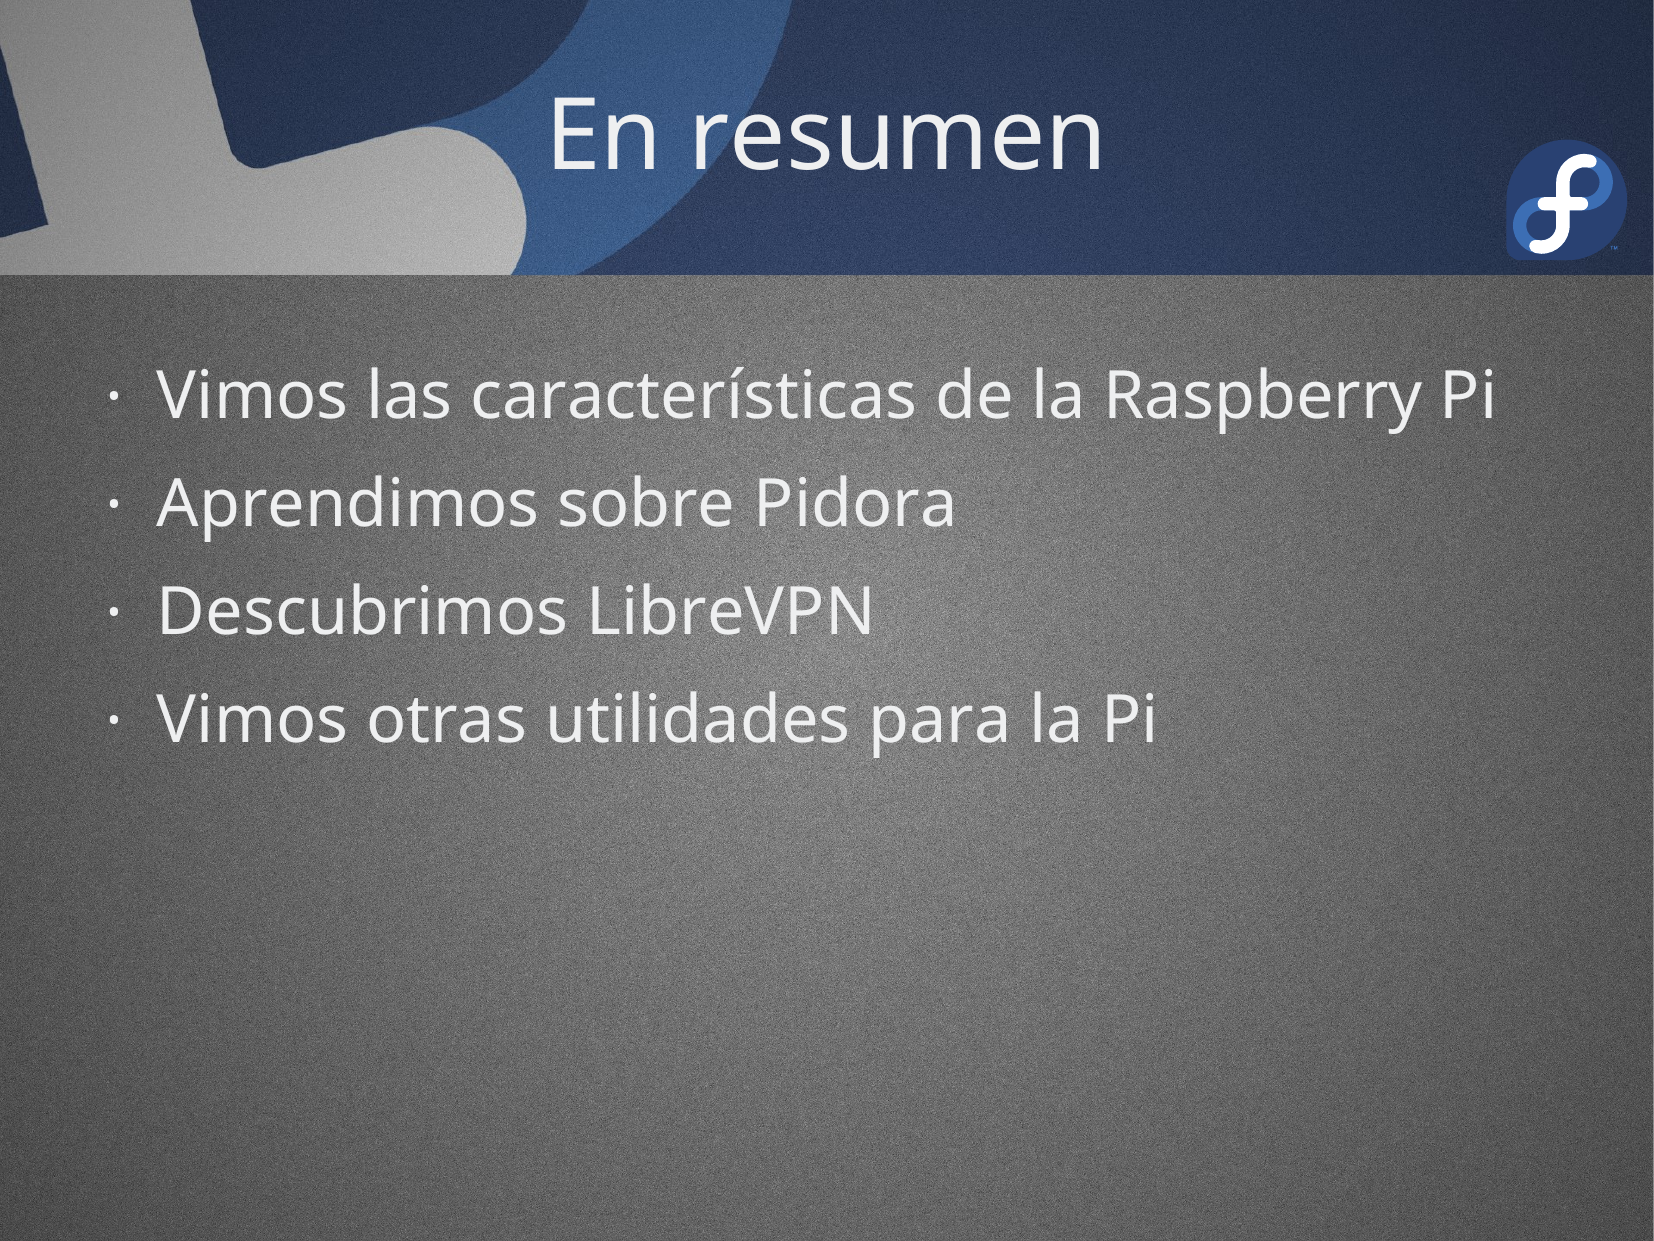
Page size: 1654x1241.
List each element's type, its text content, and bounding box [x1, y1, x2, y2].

text_box En resumen [88, 29, 1565, 237]
picture [0, 0, 1654, 1241]
text_box Vimos las características de la Raspberry Pi Aprendimos sobre Pidora Descubrimos LibreVPN Vimos otras utilidades para la Pi [88, 354, 1565, 1064]
